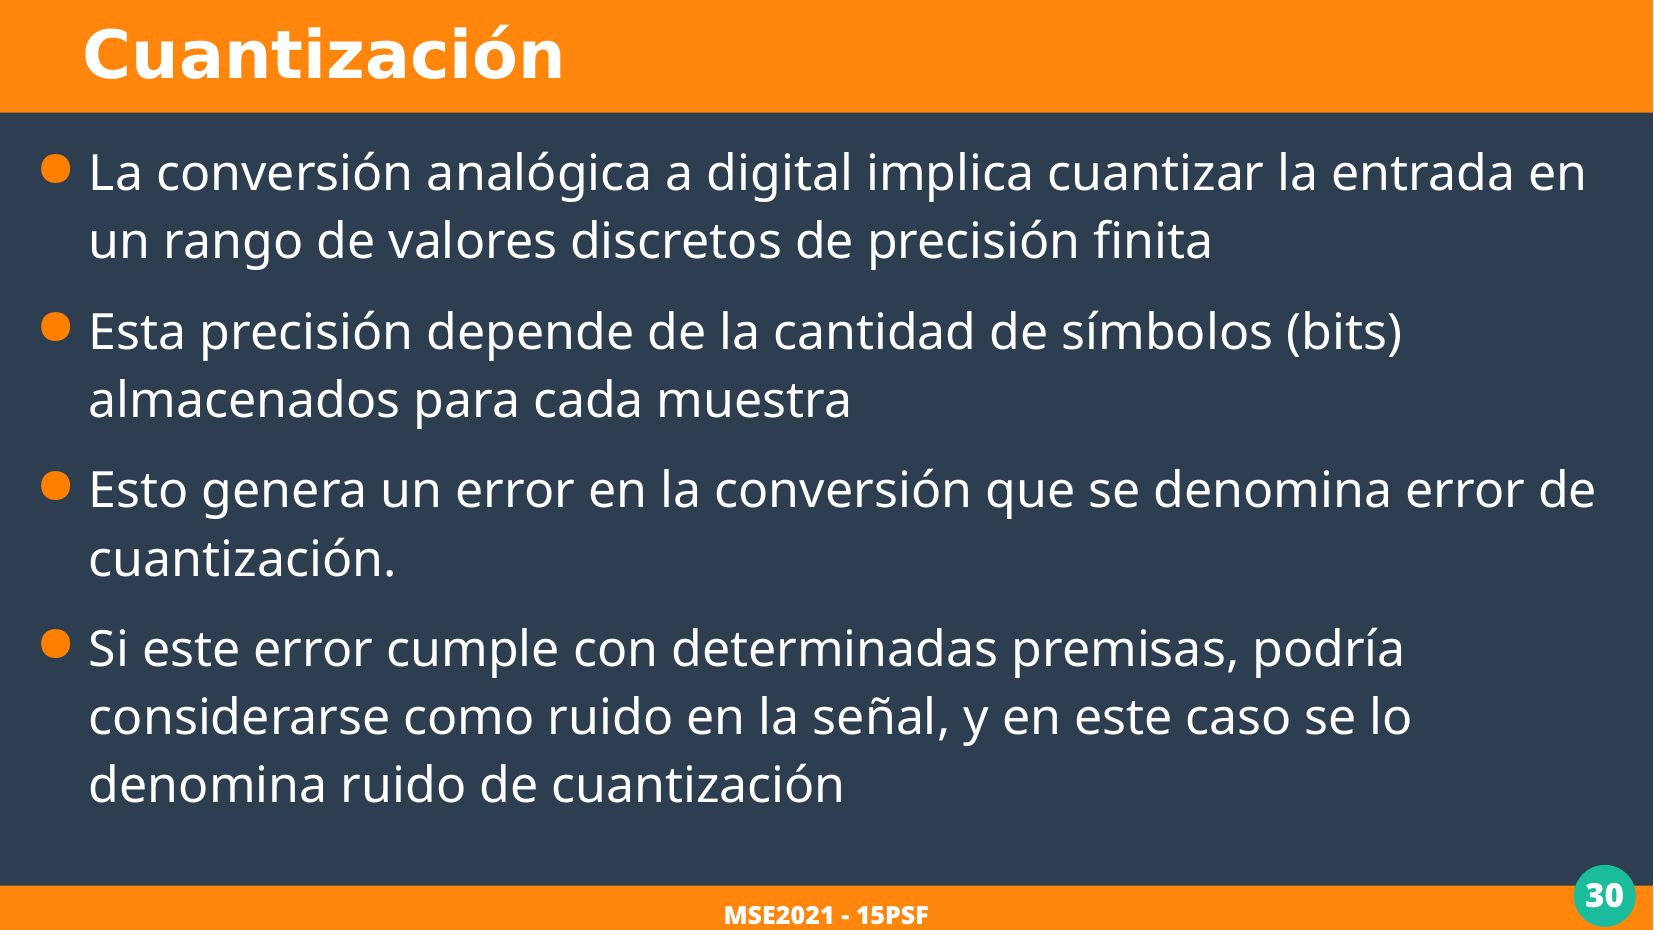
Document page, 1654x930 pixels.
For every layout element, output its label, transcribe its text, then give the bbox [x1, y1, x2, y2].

title Cuantización [0, 16, 1653, 113]
list La conversión analógica a digital implica cuantizar la entrada en un rango de valores discretos de precisión finita Esta precisión depende de la cantidad de símbolos (bits) almacenados para cada muestra Esto genera un error en la conversión que se denomina error de cuantización. Si este error cumple con determinadas premisas, podría considerarse como ruido en la señal, y en este caso se lo denomina ruido de cuantización [18, 137, 1648, 863]
